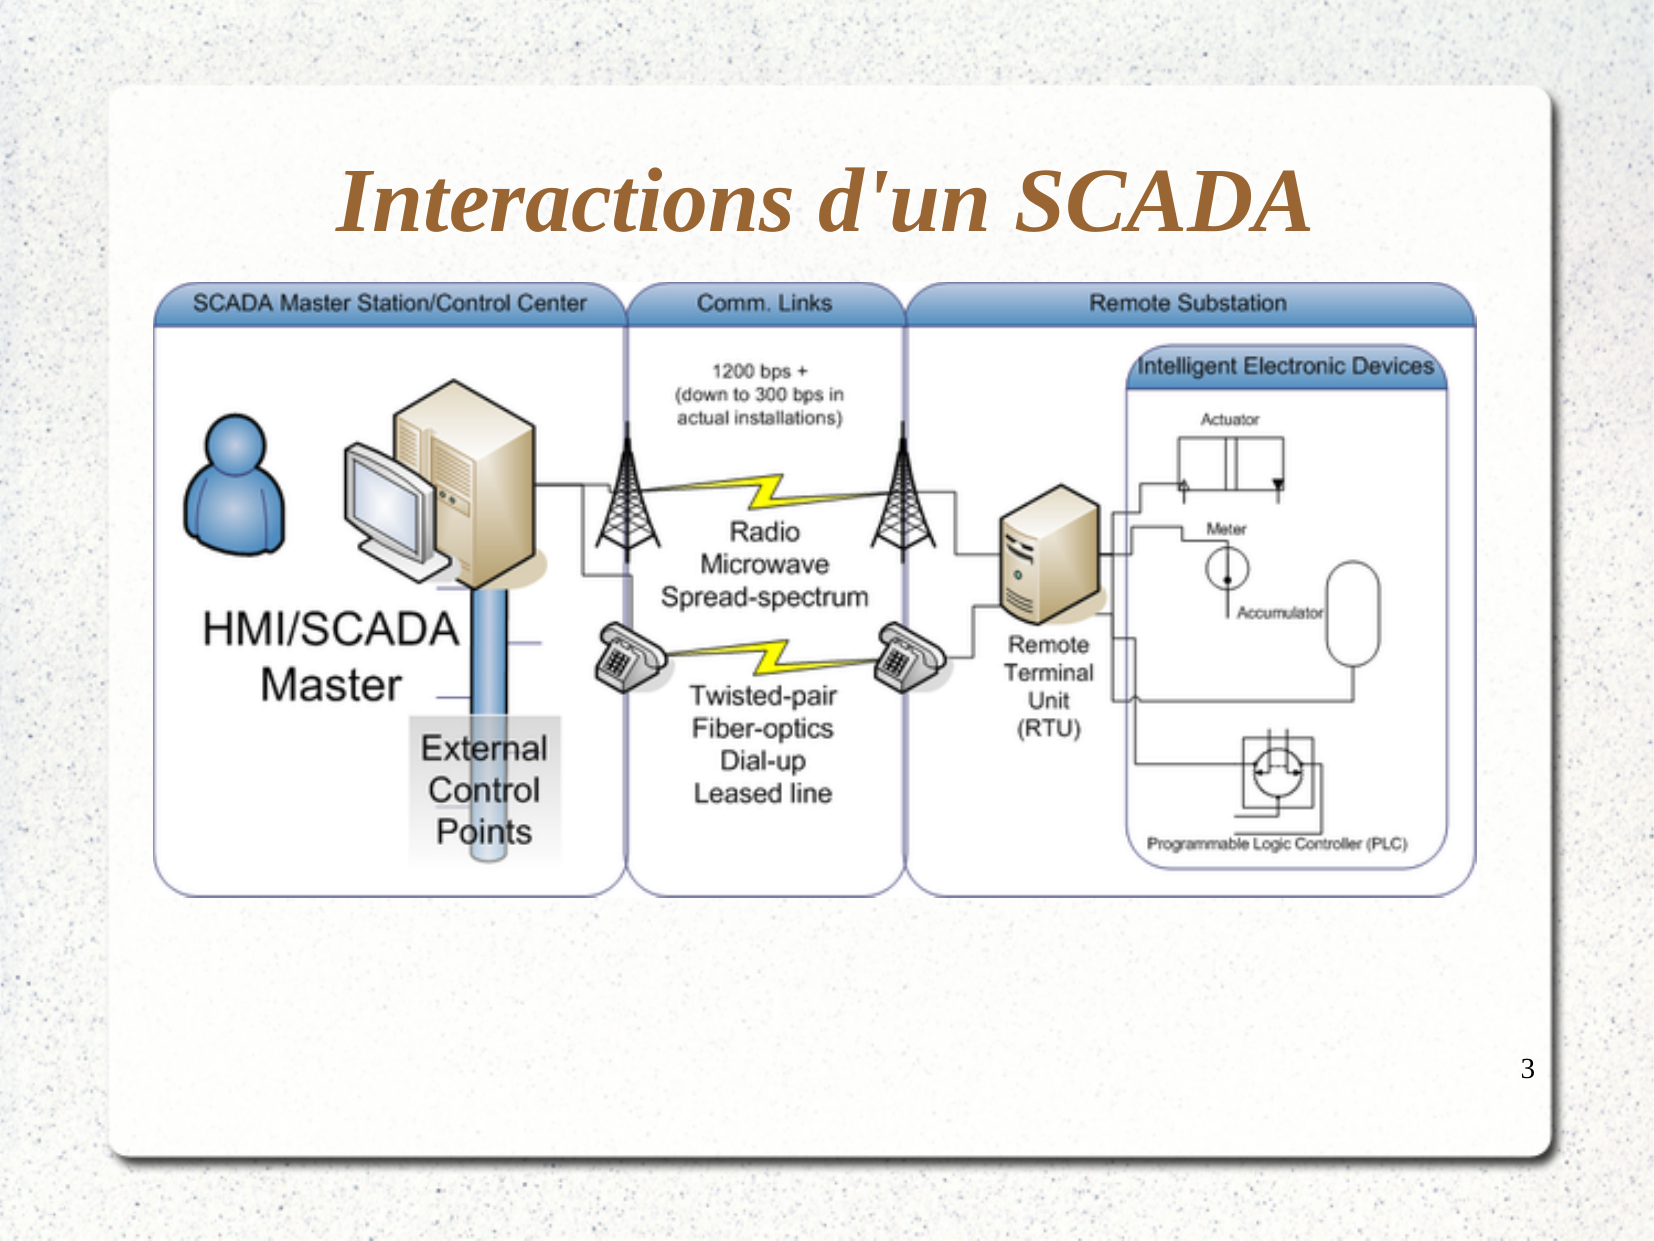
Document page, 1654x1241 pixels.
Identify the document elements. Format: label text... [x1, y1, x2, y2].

picture [0, 0, 1654, 1241]
title Interactions d'un SCADA [118, 96, 1536, 304]
